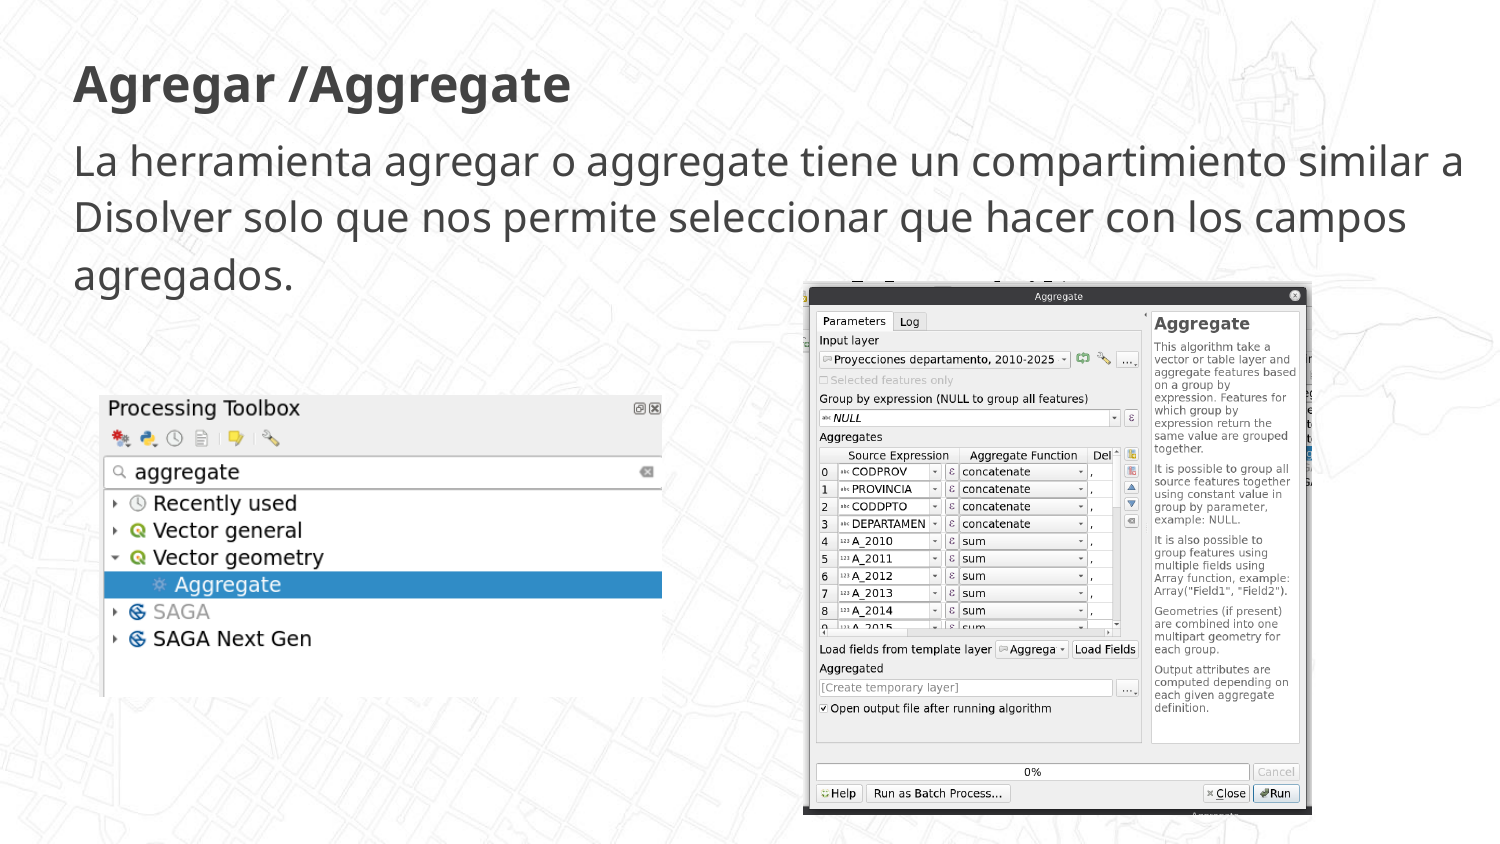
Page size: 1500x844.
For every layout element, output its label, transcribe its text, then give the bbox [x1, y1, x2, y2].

picture [0, 0, 1500, 844]
text_box Agregar /Aggregate [59, 41, 631, 123]
text_box La herramienta agregar o aggregate tiene un compartimiento similar a Disolver solo que nos permite seleccionar que hacer con los campos agregados. [59, 123, 1484, 340]
